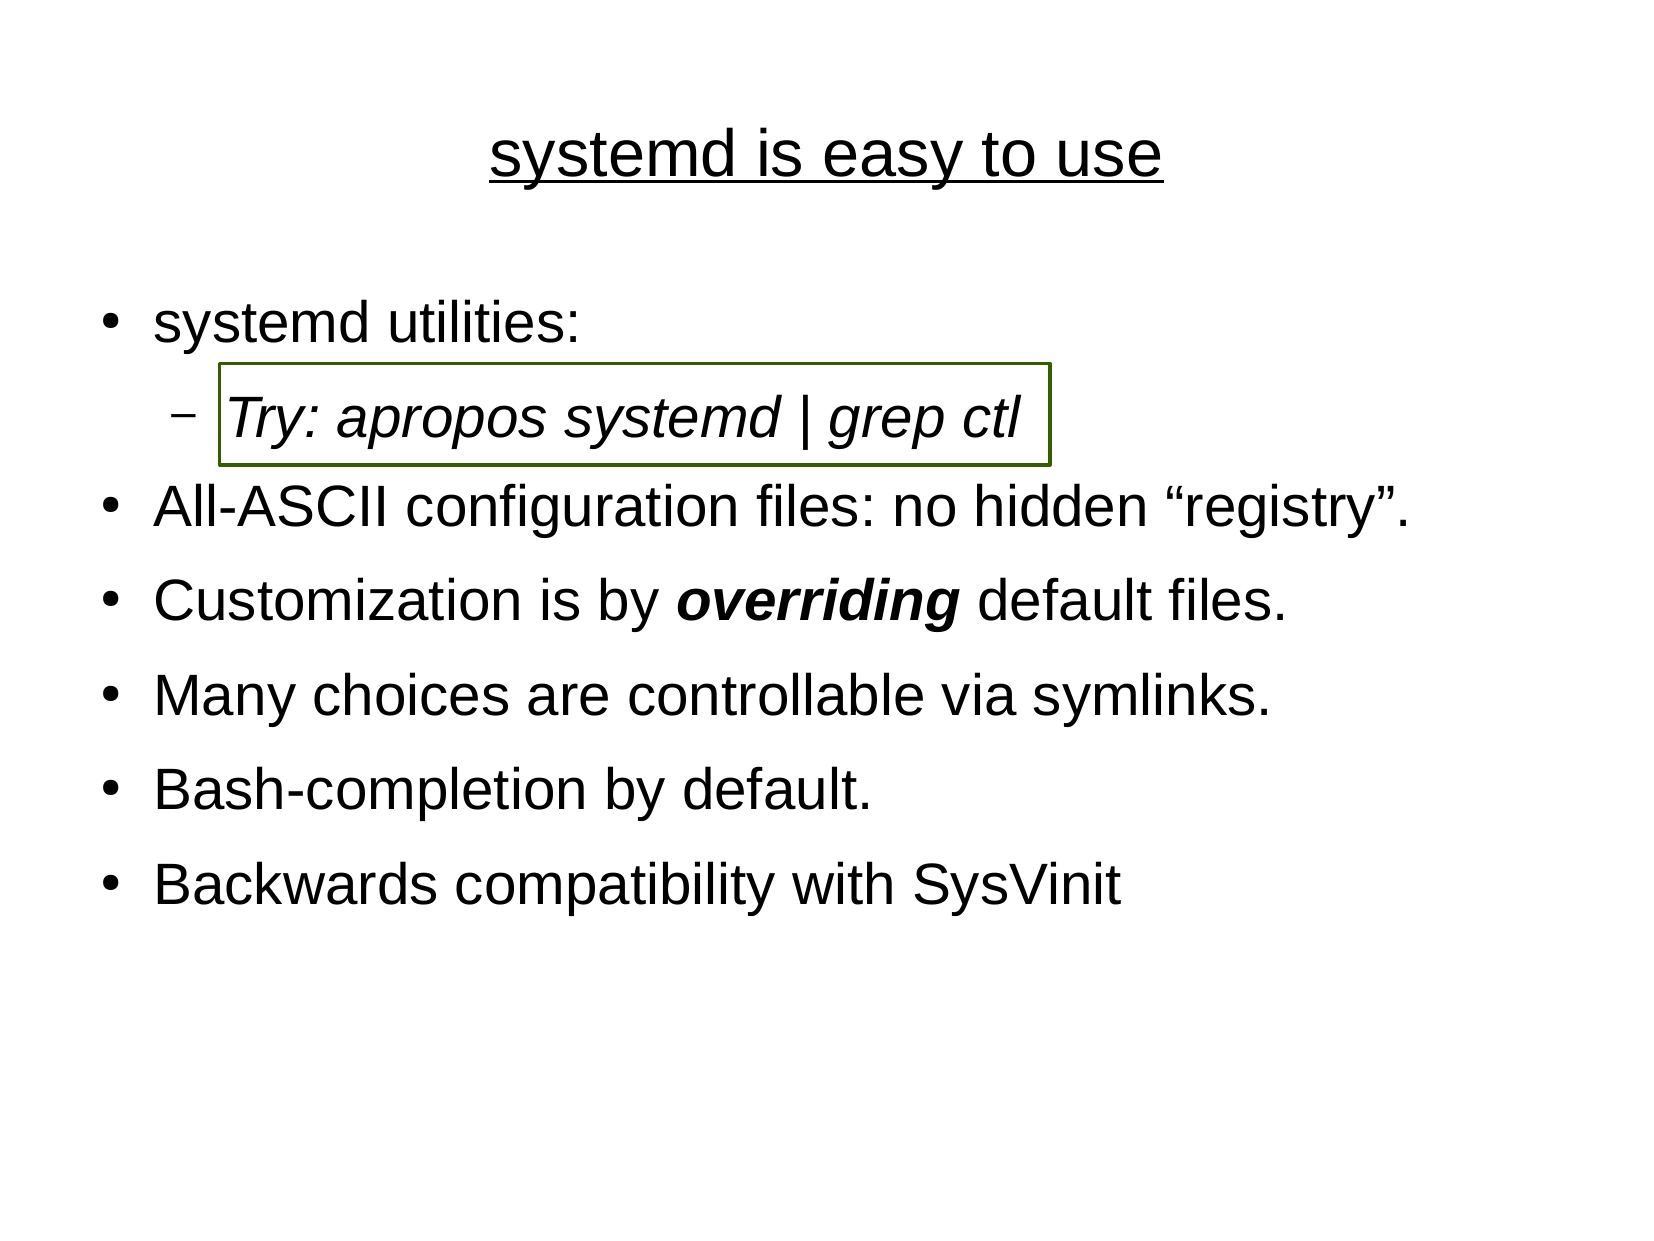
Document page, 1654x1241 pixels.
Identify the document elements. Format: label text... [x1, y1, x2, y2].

list systemd utilities: Try: apropos systemd | grep ctl All-ASCII configuration files: no hidden “registry”. Customization is by overriding default files. Many choices are controllable via symlinks. Bash-completion by default. Backwards compatibility with SysVinit [82, 290, 1606, 1111]
title systemd is easy to use [82, 49, 1571, 257]
